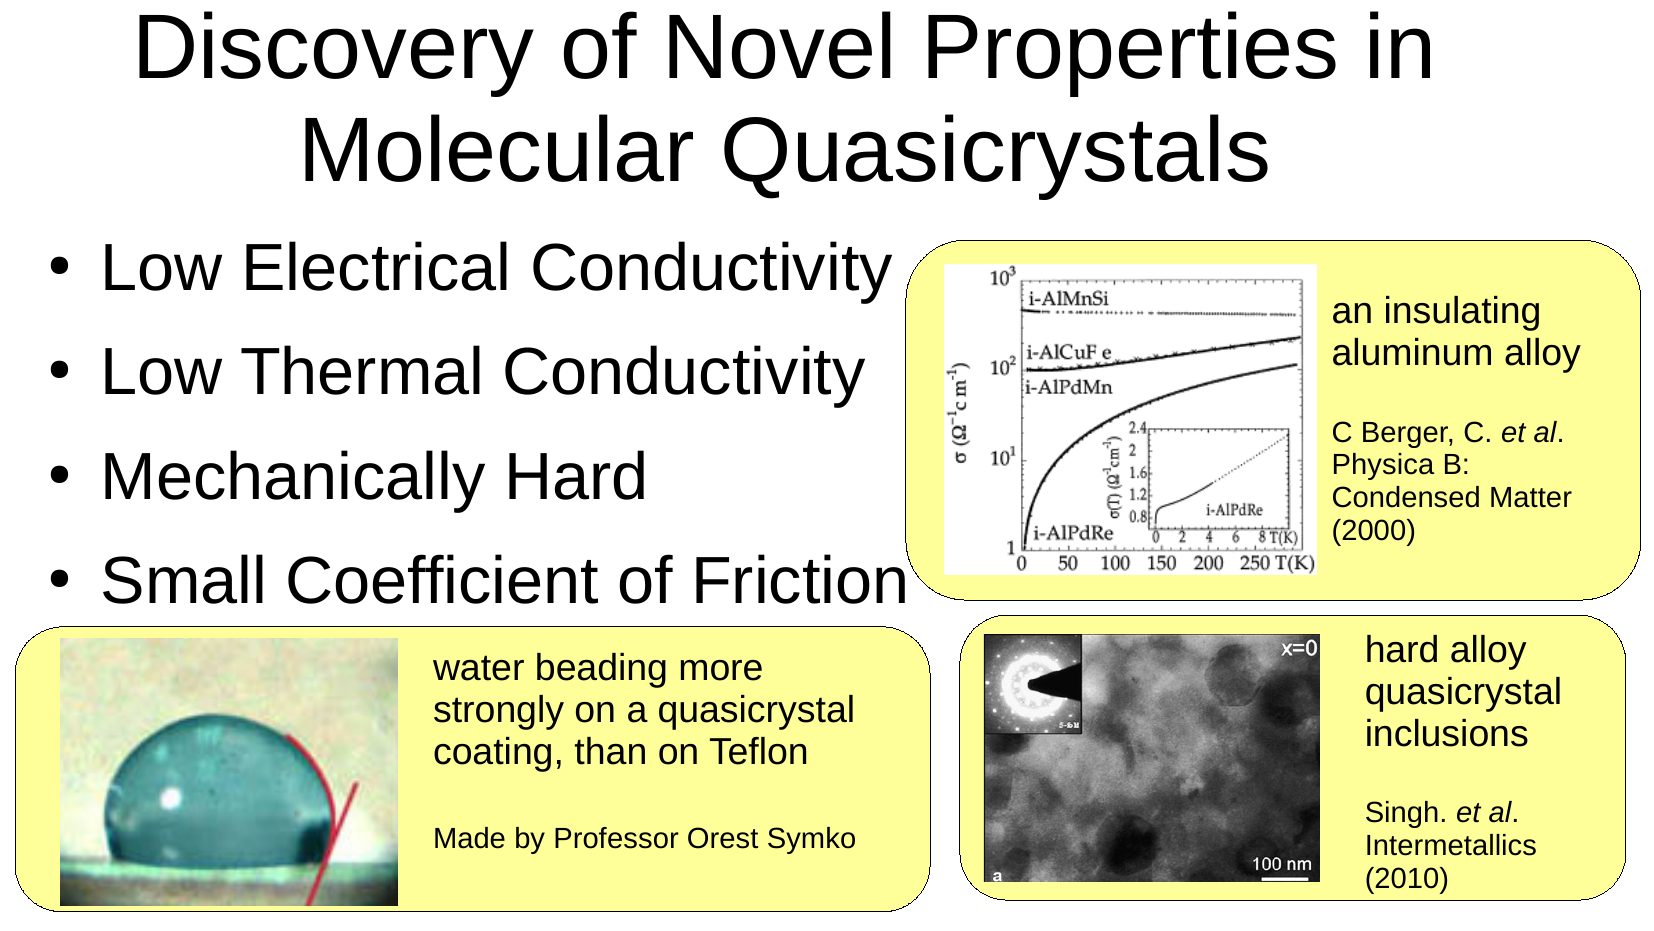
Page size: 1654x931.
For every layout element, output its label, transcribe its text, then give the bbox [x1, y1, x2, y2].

text_box hard alloy quasicrystal inclusions Singh. et al. Intermetallics (2010) [1350, 621, 1601, 931]
text_box an insulating aluminum alloy C Berger, C. et al. Physica B: Condensed Matter (2000) [1316, 282, 1654, 555]
text_box [15, 626, 931, 912]
text_box [959, 615, 1626, 901]
picture [983, 634, 1321, 882]
list Low Electrical Conductivity Low Thermal Conductivity Mechanically Hard Small Coefficient of Friction [30, 230, 931, 672]
text_box water beading more strongly on a quasicrystal coating, than on Teflon Made by Professor Orest Symko [418, 639, 915, 895]
title Discovery of Novel Properties in Molecular Quasicrystals [0, 0, 1571, 201]
picture [944, 264, 1317, 575]
text_box [905, 240, 1640, 601]
picture [60, 638, 398, 906]
